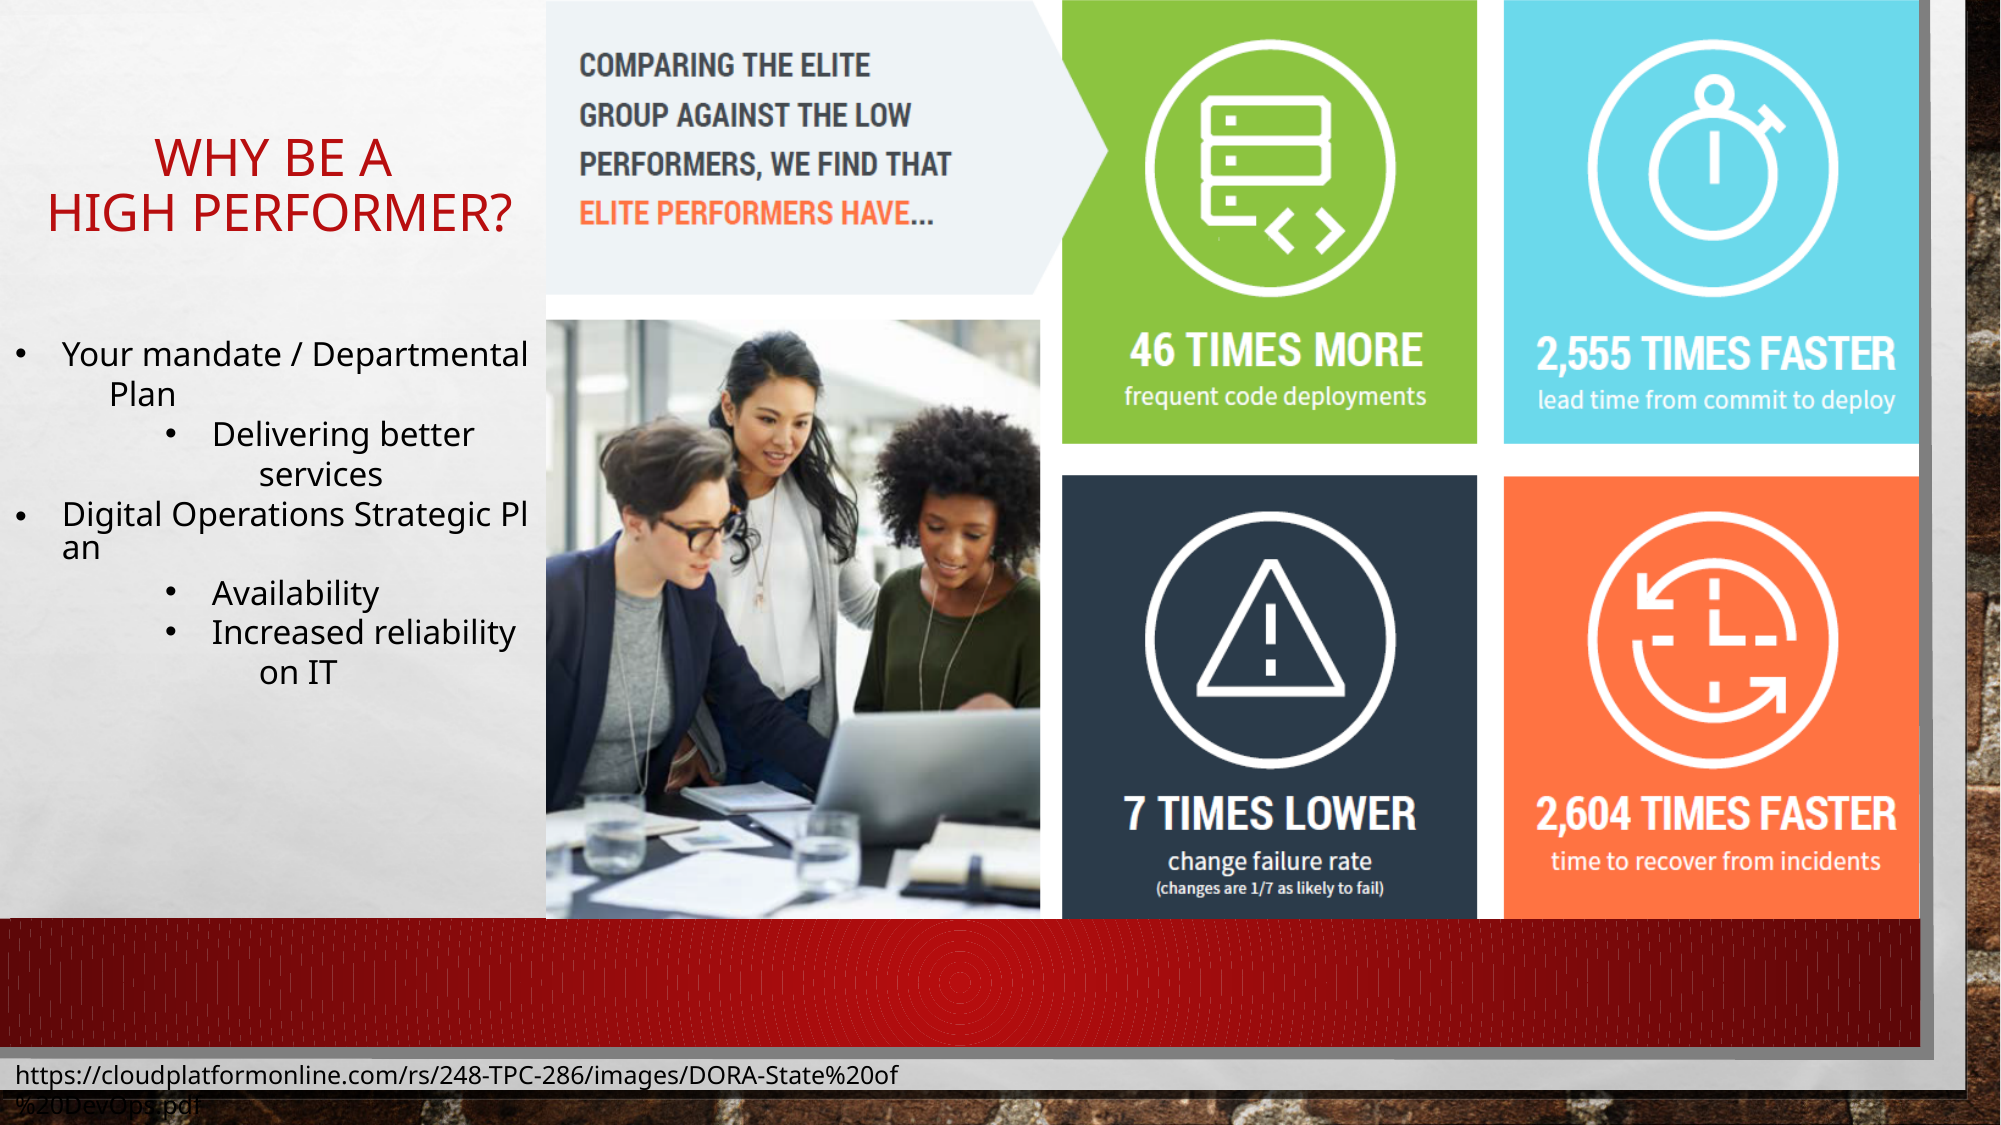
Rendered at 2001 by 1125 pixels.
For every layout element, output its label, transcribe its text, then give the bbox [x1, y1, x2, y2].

text_box https://cloudplatformonline.com/rs/248-TPC-286/images/DORA-State%20of%20DevOps.pdf [0, 1052, 1000, 1125]
picture [546, 0, 1919, 919]
text_box Your mandate / Departmental Plan Delivering better services Digital Operations Strategic Plan Availability Increased reliability on IT [0, 325, 547, 543]
title Why be a high performer? [0, 85, 546, 251]
